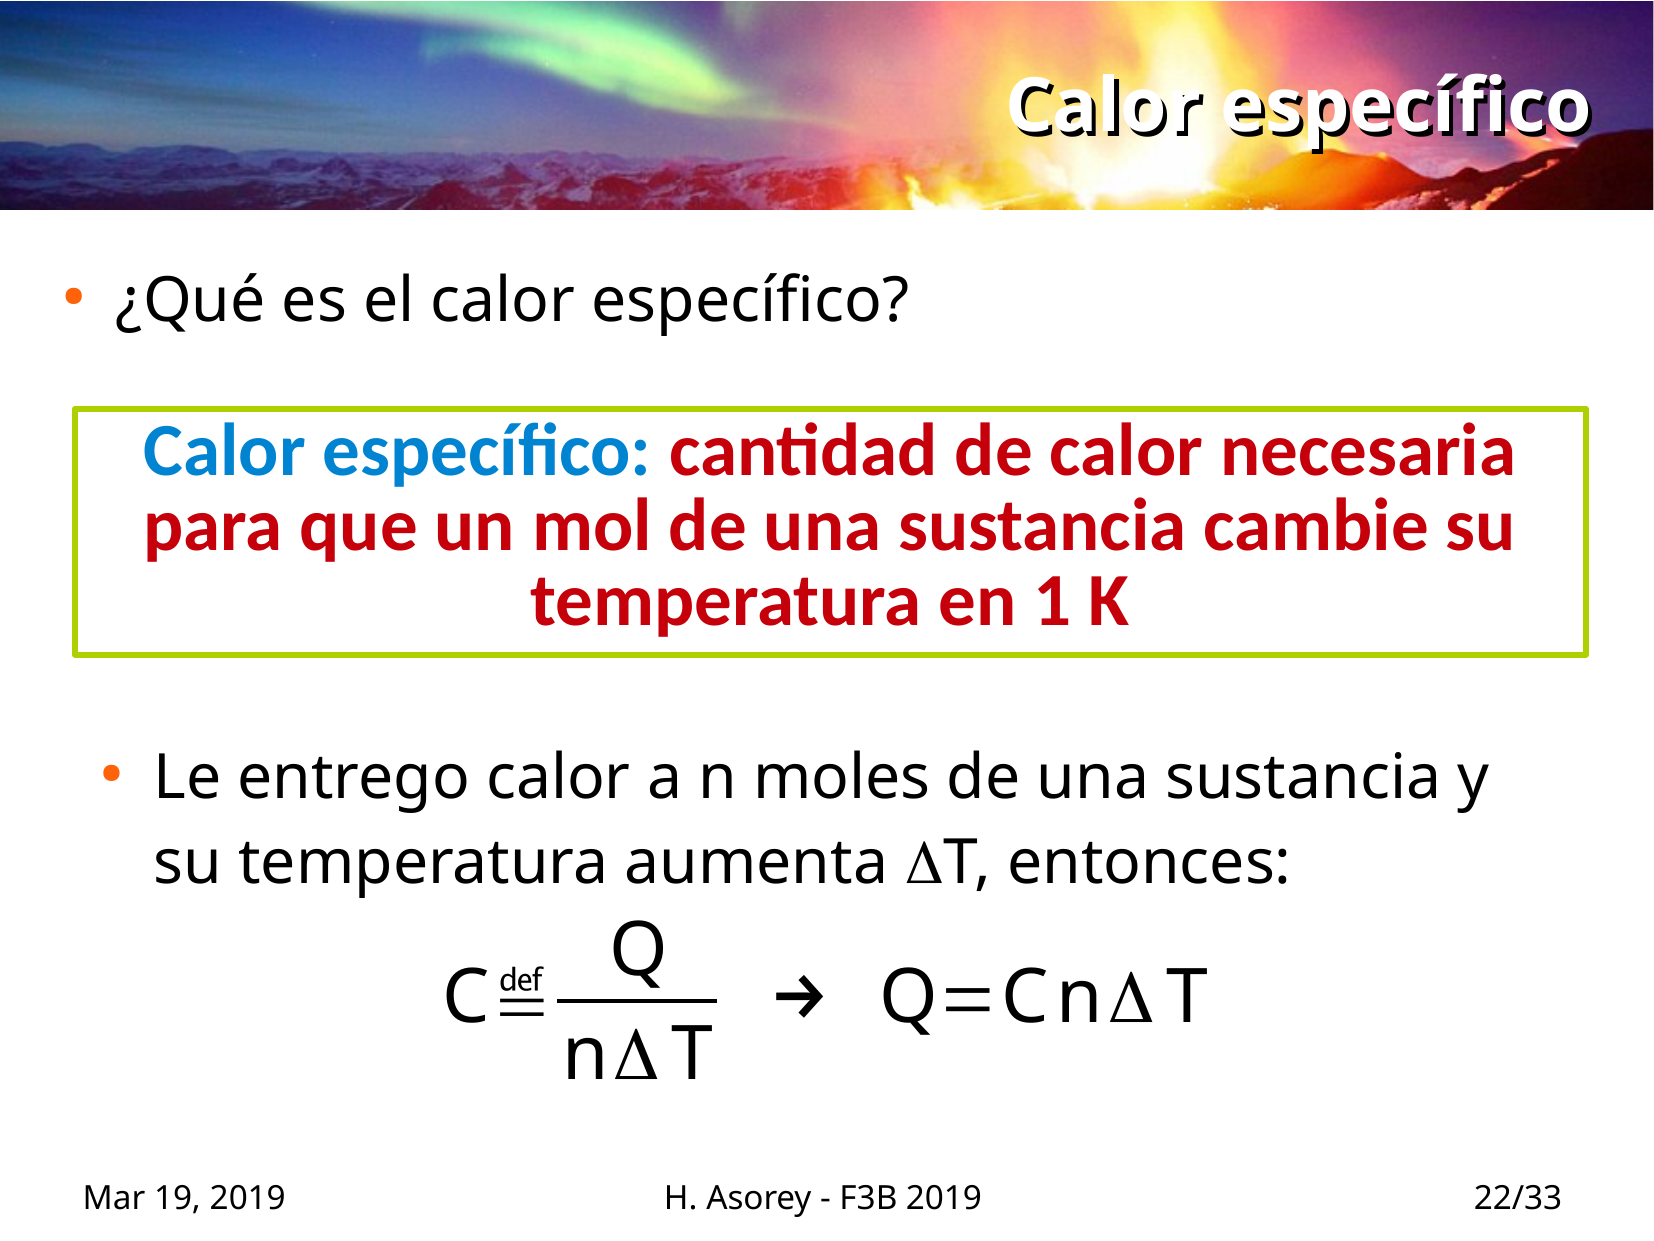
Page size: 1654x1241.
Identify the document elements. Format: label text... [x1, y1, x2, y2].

text_box Calor específico: cantidad de calor necesaria para que un mol de una sustancia cambie su temperatura en 1 K [75, 408, 1586, 655]
list ¿Qué es el calor específico? [45, 255, 1606, 1156]
list Le entrego calor a n moles de una sustancia y su temperatura aumenta DT, entonces: [82, 732, 1571, 1162]
chart [436, 903, 1216, 1098]
picture [0, 1, 1654, 210]
title Calor específico [45, 15, 1606, 191]
